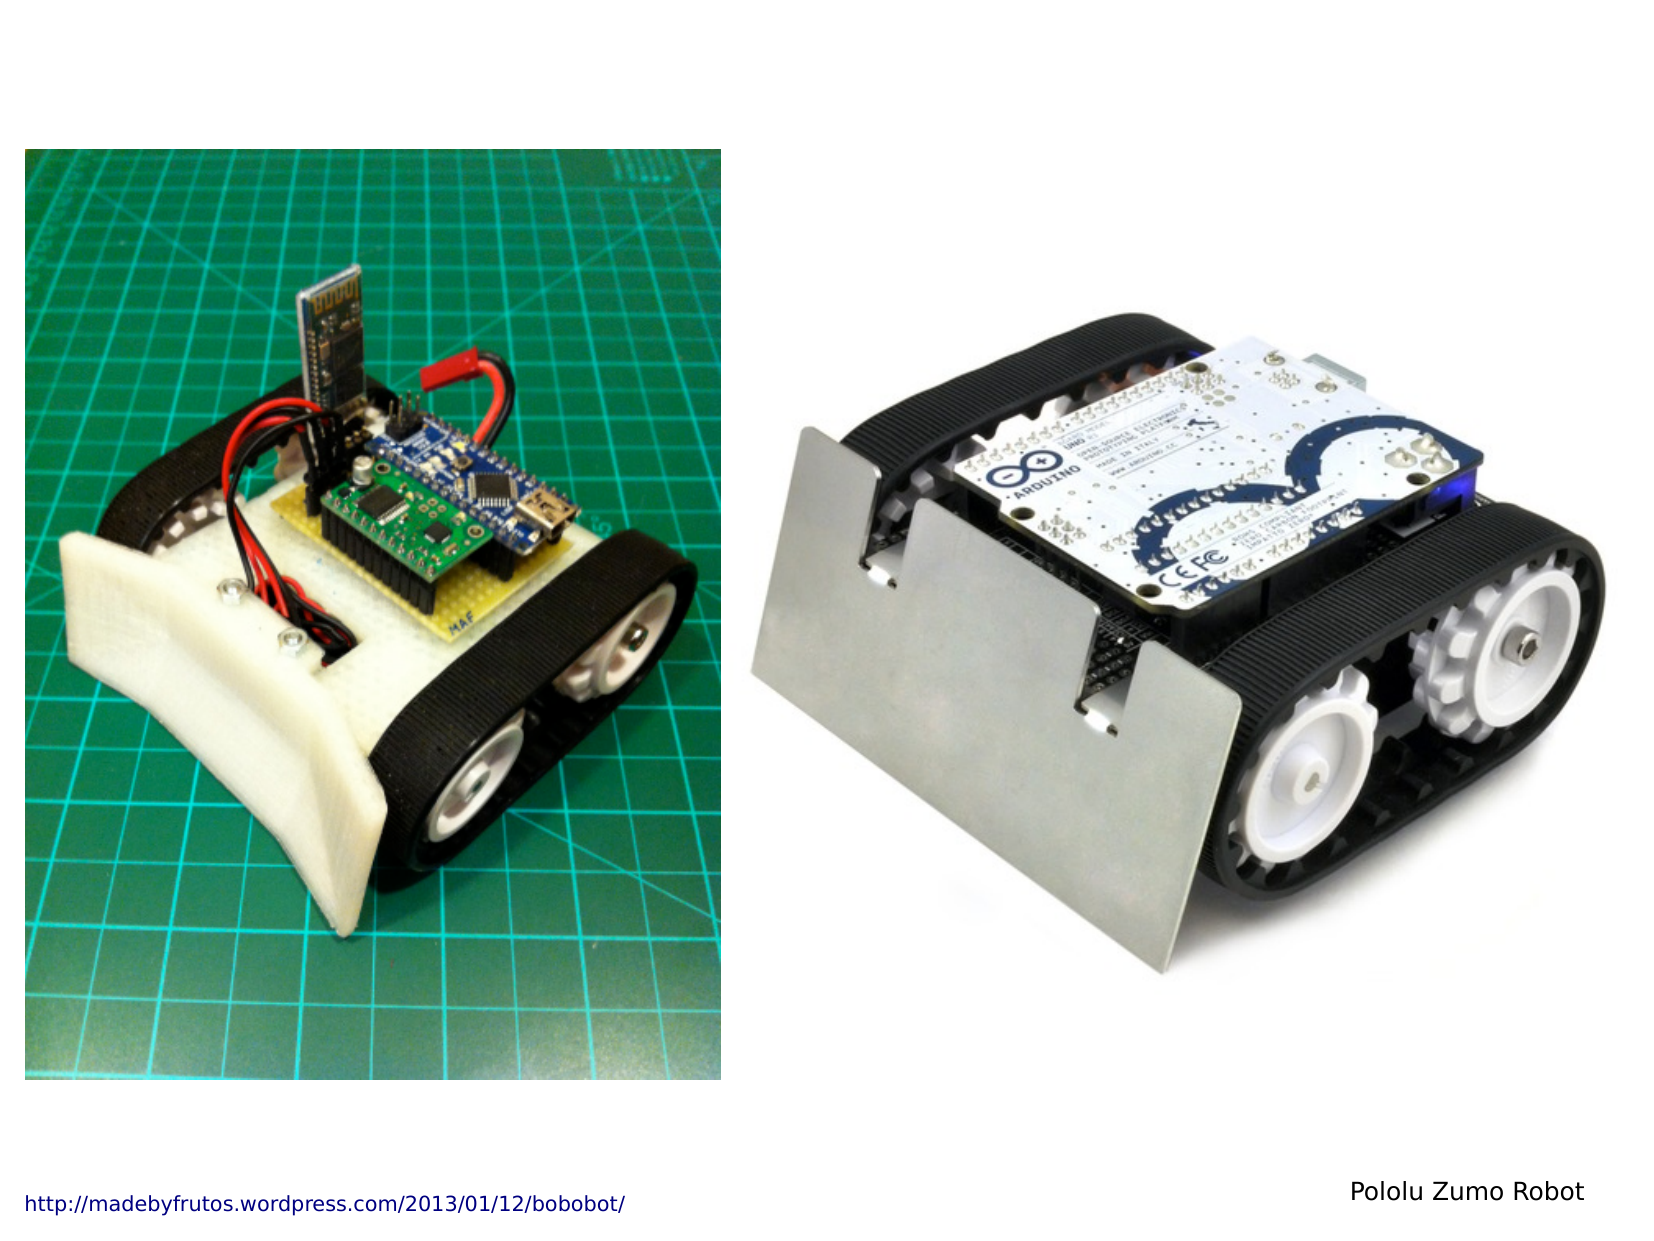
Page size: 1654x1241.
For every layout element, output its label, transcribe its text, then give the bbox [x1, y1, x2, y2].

text_box Pololu Zumo Robot [1335, 1170, 1636, 1231]
text_box http://madebyfrutos.wordpress.com/2013/01/12/bobobot/ [9, 1185, 796, 1226]
picture [25, 149, 1643, 1081]
